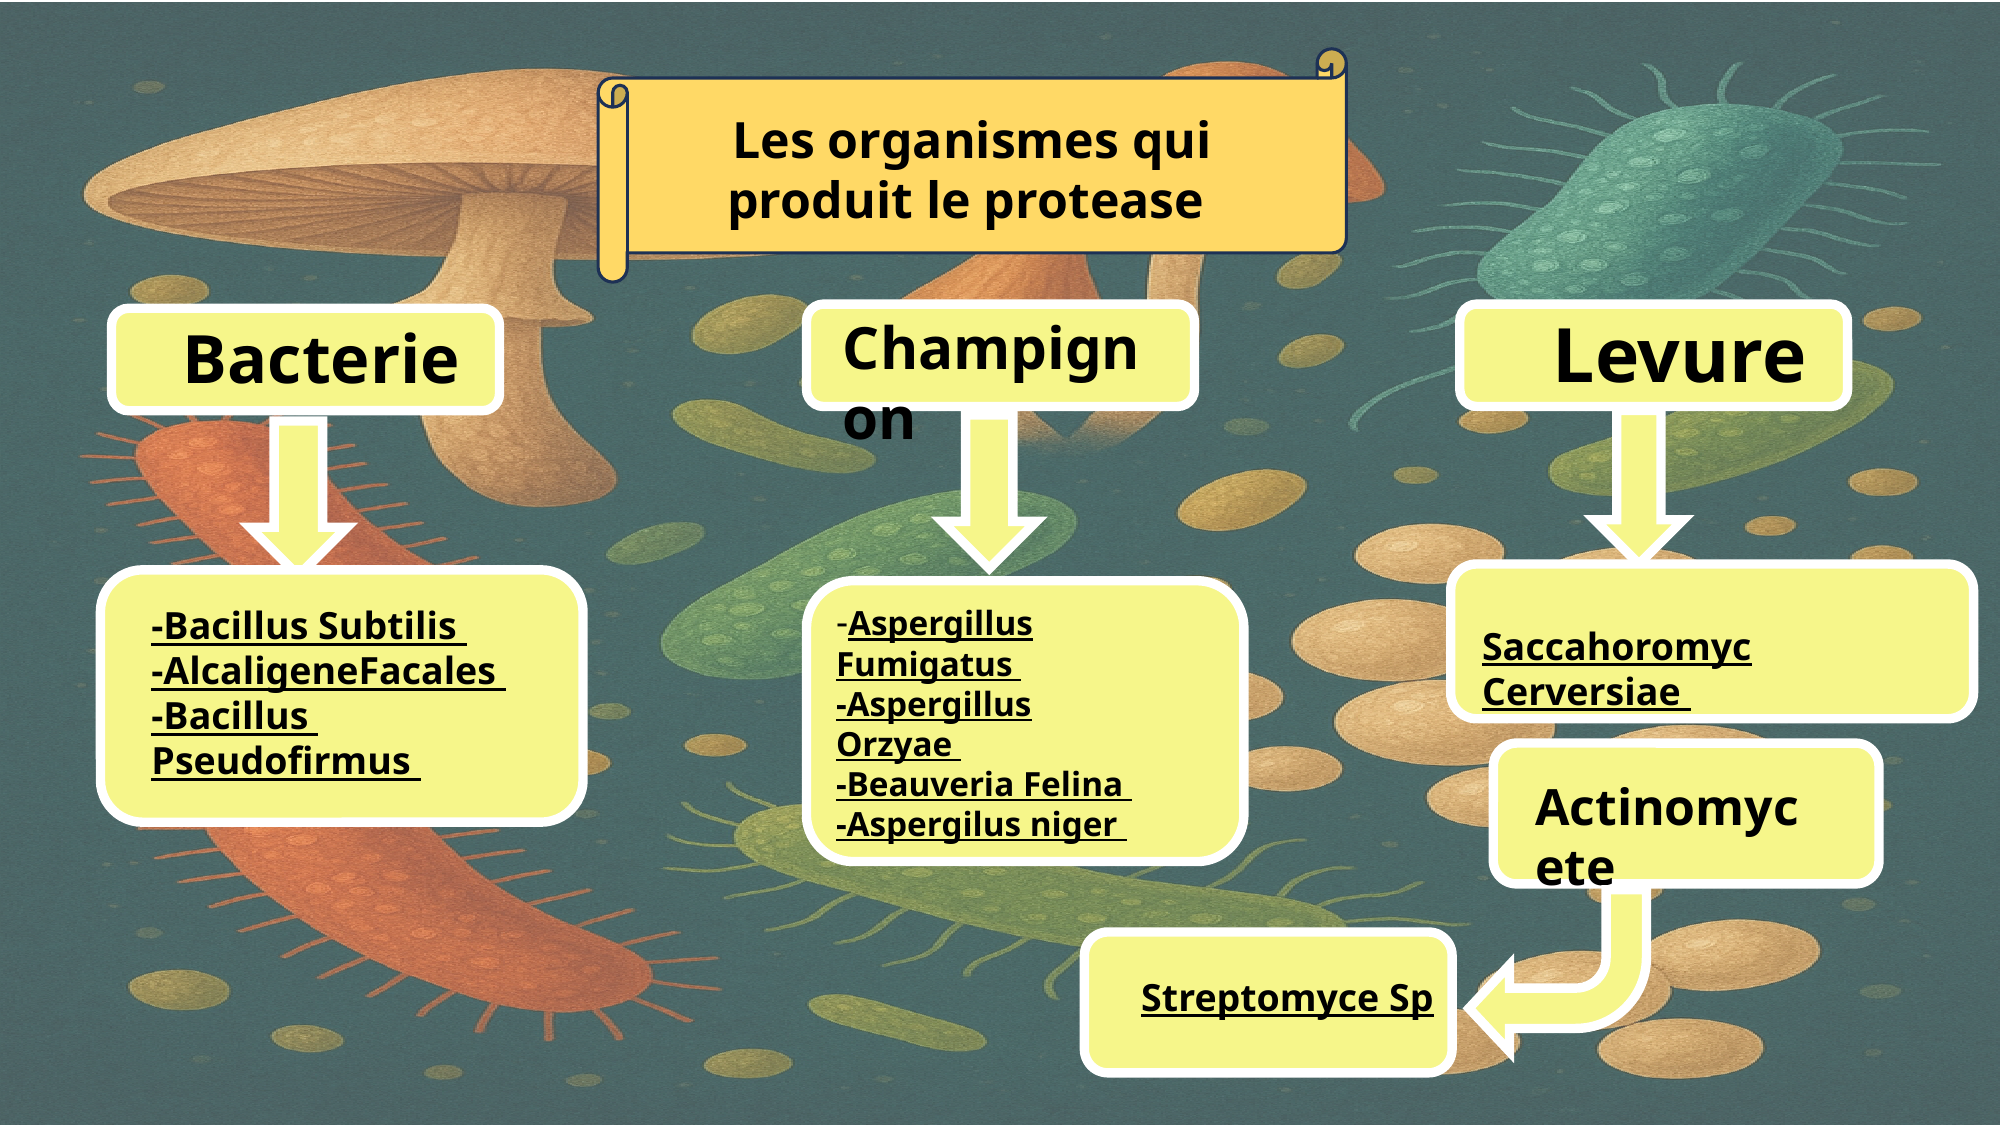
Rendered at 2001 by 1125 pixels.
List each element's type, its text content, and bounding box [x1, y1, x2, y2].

text_box Bacterie [168, 309, 516, 405]
text_box -Aspergillus Fumigatus -Aspergillus Orzyae -Beauveria Felina -Aspergilus niger [821, 590, 1171, 851]
text_box [0, 0, 2000, 1125]
text_box Levure [1538, 300, 1883, 406]
text_box Actinomycete [1520, 767, 1839, 903]
text_box Champignon [828, 304, 1172, 459]
text_box -Bacillus Subtilis -AlcaligeneFacales -Bacillus Pseudofirmus [136, 594, 558, 835]
text_box Saccahoromyc Cerversiae [1467, 615, 1960, 720]
text_box Streptomyce Sp [1126, 966, 1458, 1027]
text_box Les organismes qui produit le protease [635, 100, 1309, 236]
